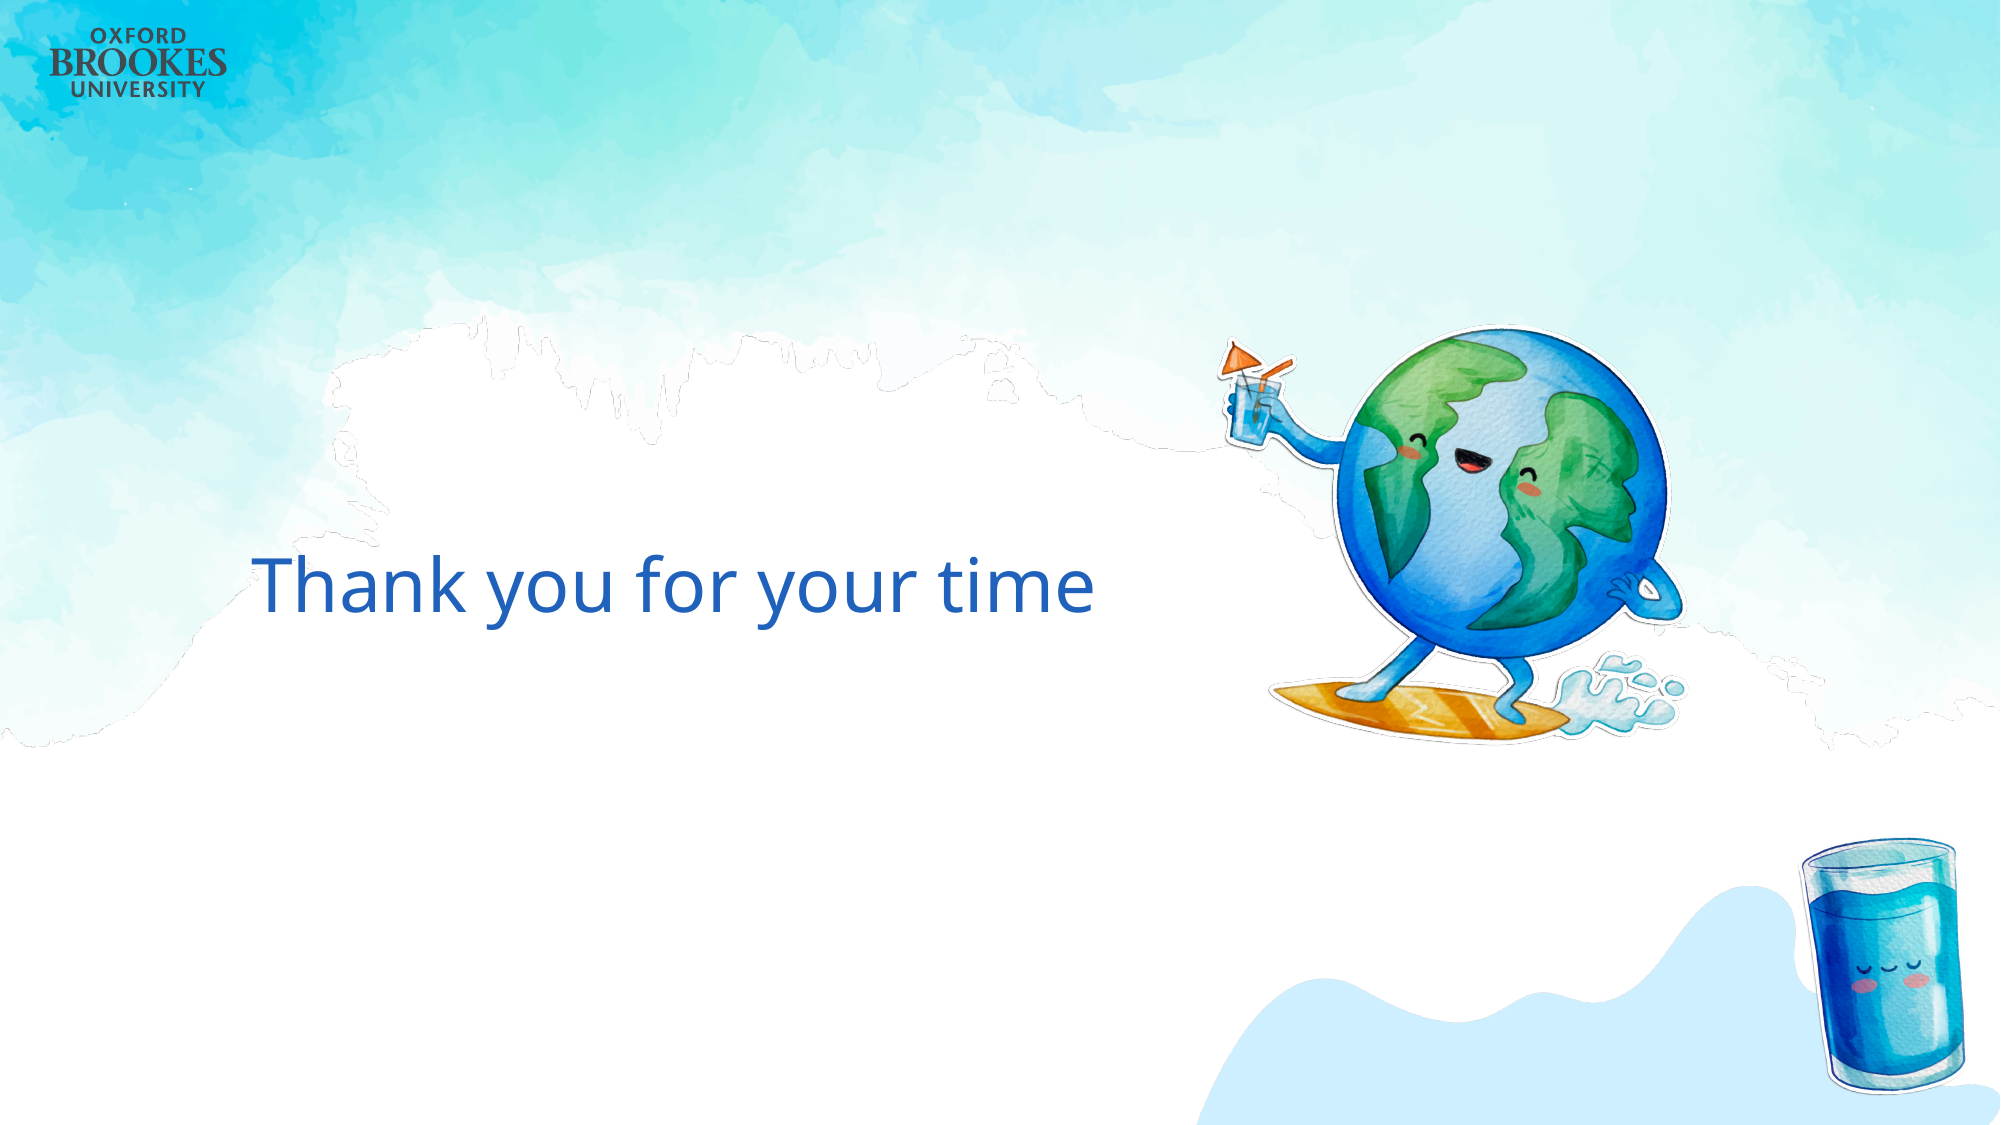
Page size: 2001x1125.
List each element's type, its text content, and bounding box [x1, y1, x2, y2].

picture [1162, 276, 1744, 784]
picture [1162, 828, 2000, 1125]
text_box Thank you for your time [205, 530, 1163, 637]
picture [49, 26, 228, 98]
